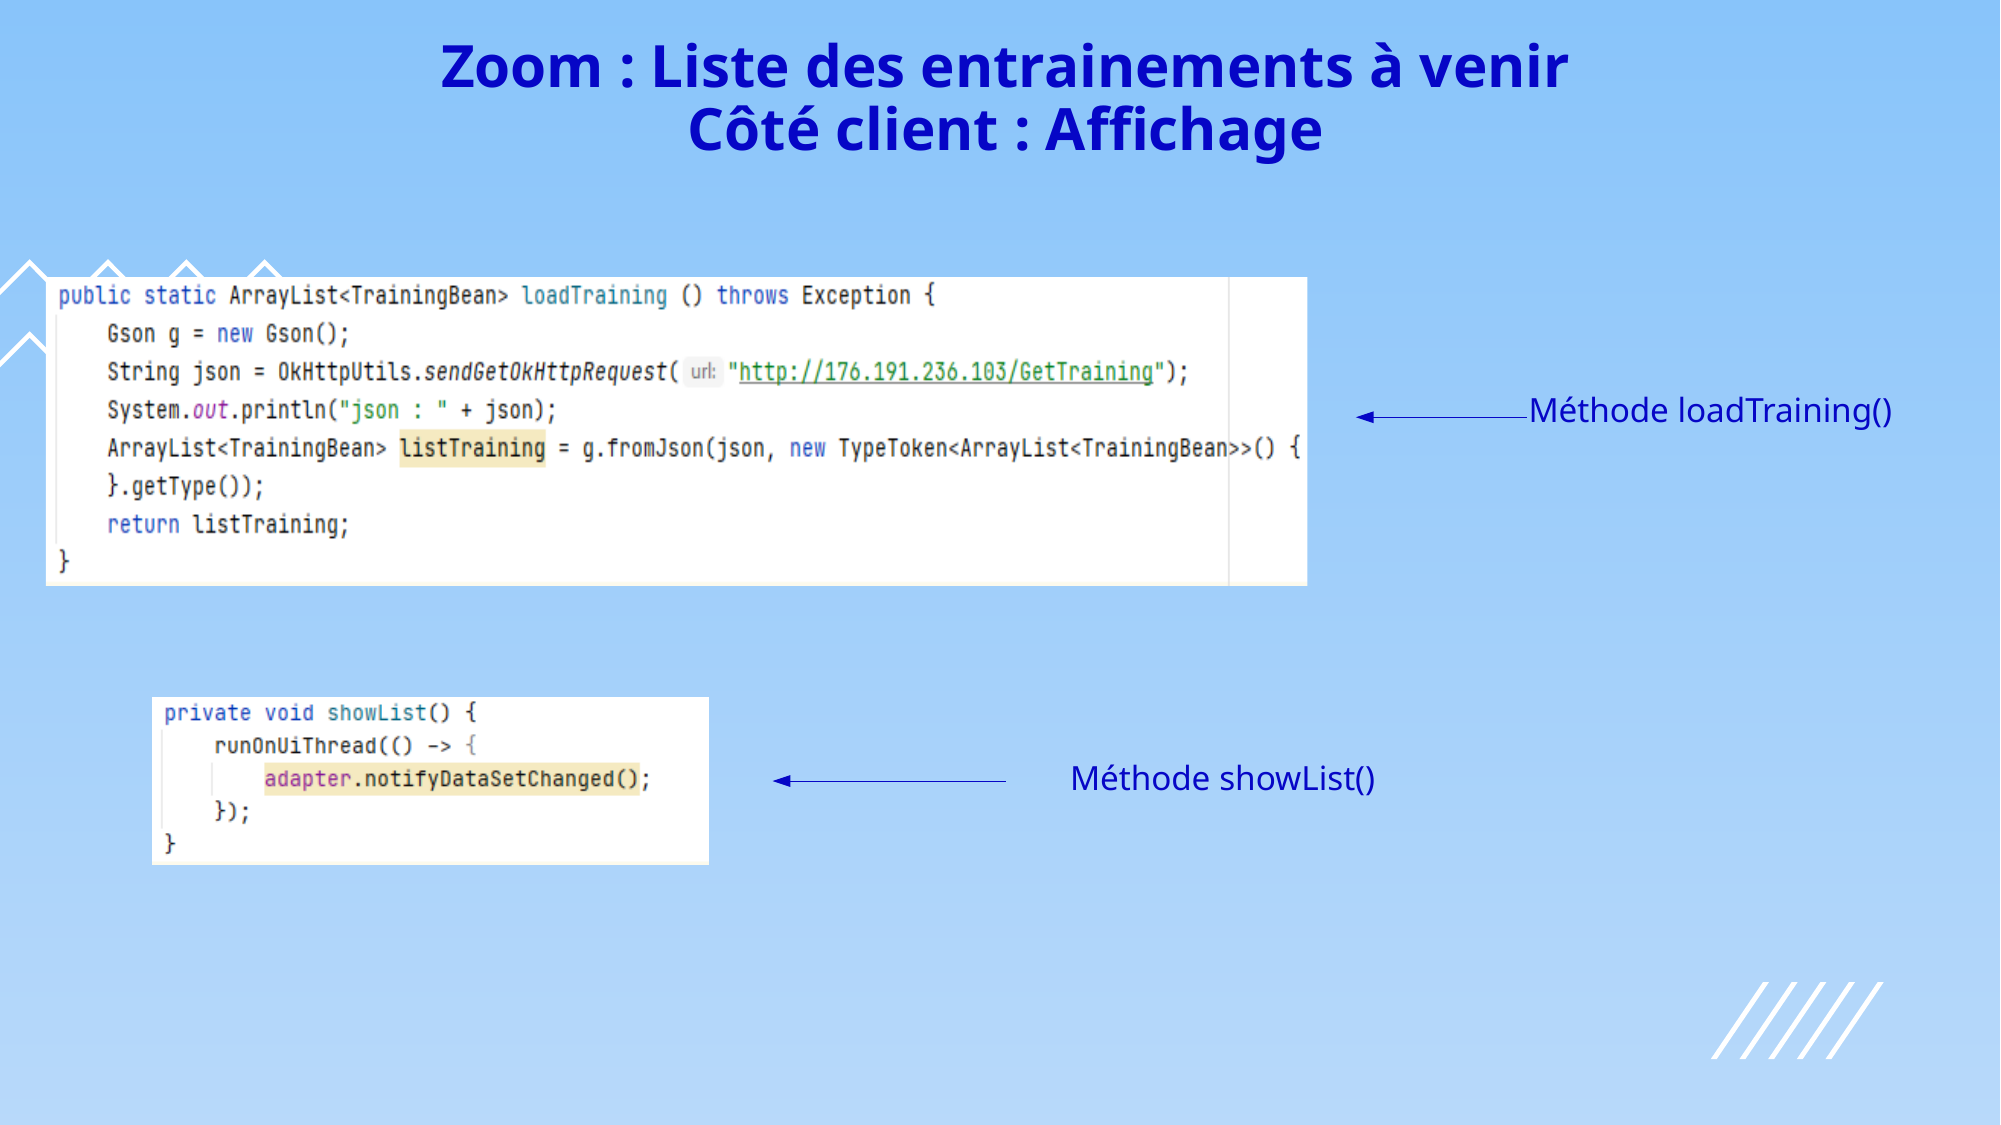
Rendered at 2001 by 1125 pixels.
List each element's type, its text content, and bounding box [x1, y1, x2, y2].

text_box Méthode loadTraining() [1406, 361, 2000, 438]
text_box Méthode showList() [918, 729, 1527, 806]
picture [45, 277, 1308, 586]
text_box [0, 0, 2000, 1125]
picture [152, 697, 709, 865]
text_box Zoom : Liste des entrainements à venir Côté client : Affichage [5, 0, 2000, 171]
